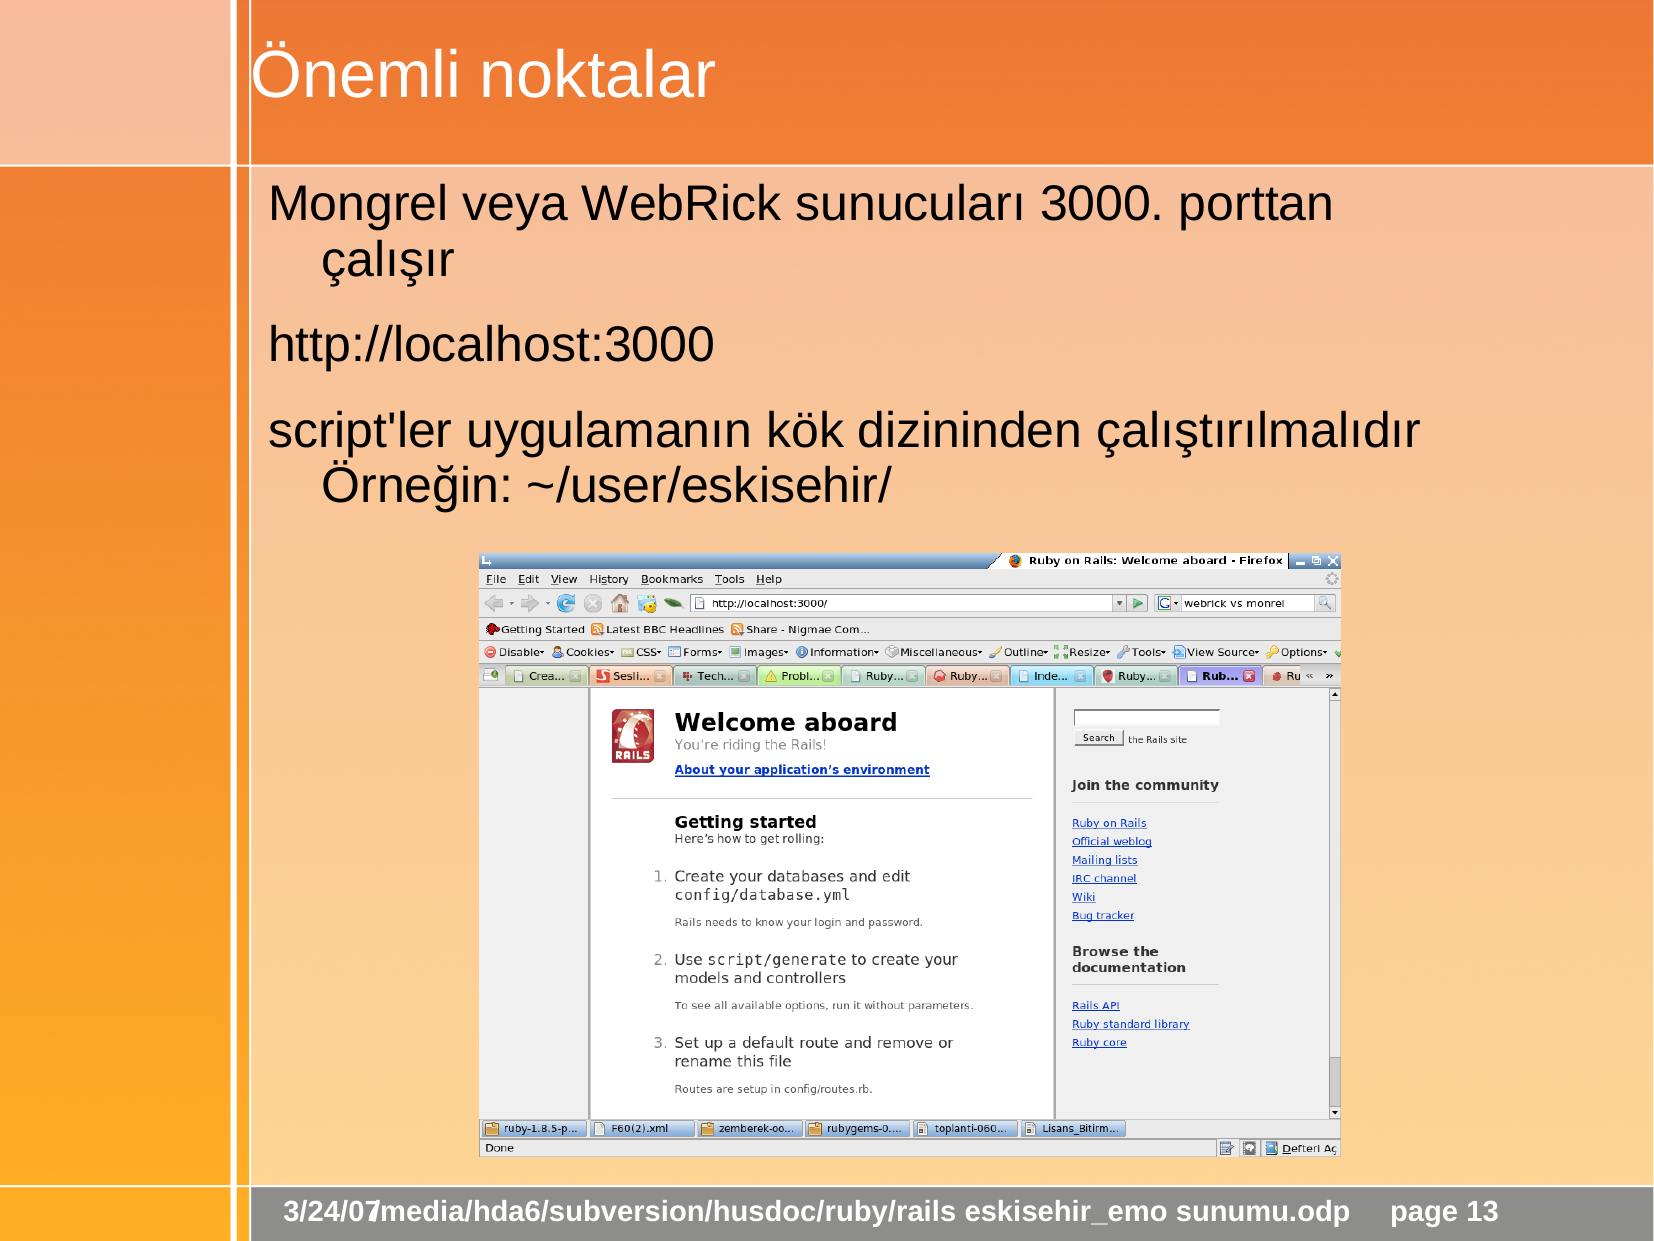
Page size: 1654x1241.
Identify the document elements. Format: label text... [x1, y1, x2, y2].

list Mongrel veya WebRick sunucuları 3000. porttan çalışır http://localhost:3000 script'ler uygulamanın kök dizininden çalıştırılmalıdır Örneğin: ~/user/eskisehir/ [250, 175, 1477, 1051]
picture [0, 0, 1654, 1241]
title Önemli noktalar [250, 11, 1477, 137]
